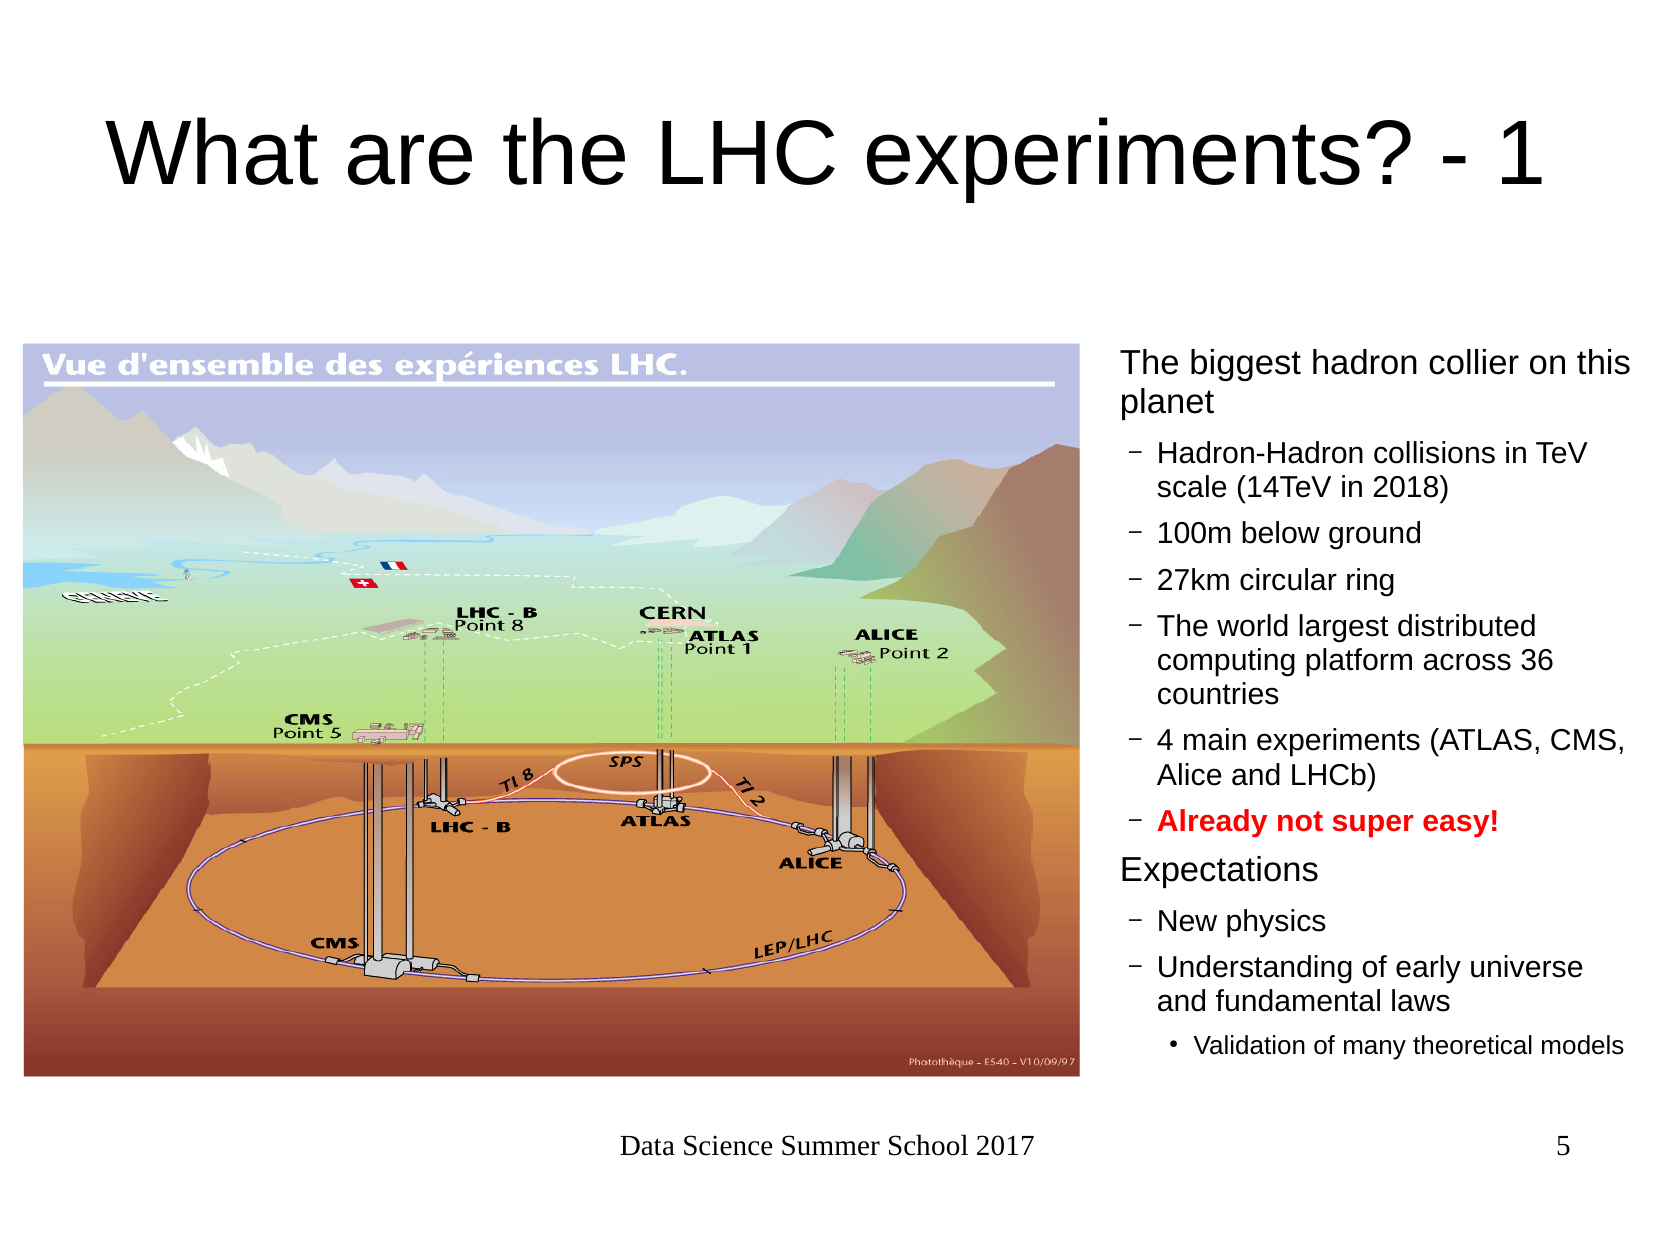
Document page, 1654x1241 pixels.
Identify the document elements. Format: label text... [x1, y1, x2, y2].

title What are the LHC experiments? - 1 [82, 49, 1571, 257]
list The biggest hadron collier on this planet Hadron-Hadron collisions in TeV scale (14TeV in 2018) 100m below ground 27km circular ring The world largest distributed computing platform across 36 countries 4 main experiments (ATLAS, CMS, Alice and LHCb) Already not super easy! Expectations New physics Understanding of early universe and fundamental laws Validation of many theoretical models [1104, 343, 1636, 1063]
picture [3, 330, 1104, 1096]
